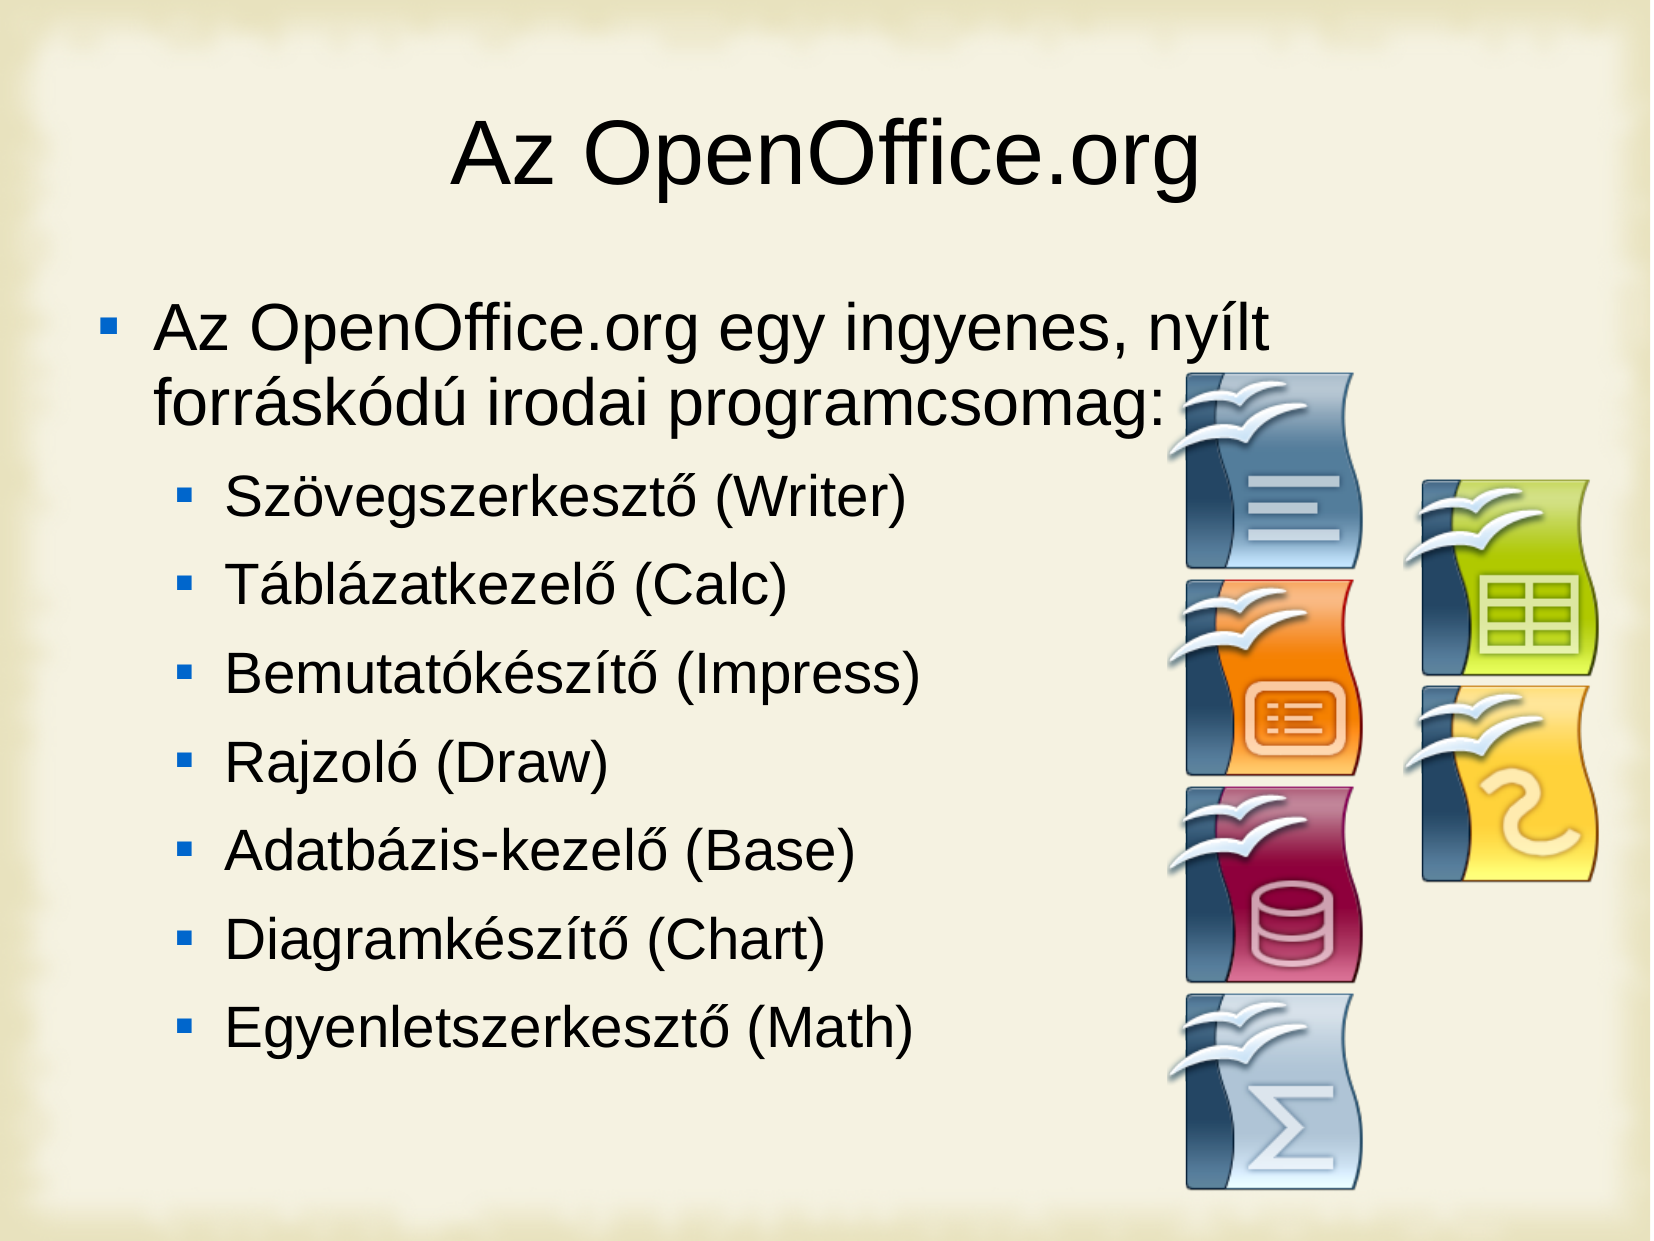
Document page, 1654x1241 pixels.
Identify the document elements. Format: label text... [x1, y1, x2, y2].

list Az OpenOffice.org egy ingyenes, nyílt forráskódú irodai programcsomag: Szövegszerkesztő (Writer) Táblázatkezelő (Calc) Bemutatókészítő (Impress) Rajzoló (Draw) Adatbázis-kezelő (Base) Diagramkészítő (Chart) Egyenletszerkesztő (Math) [82, 290, 1571, 1094]
picture [0, 0, 1651, 1241]
title Az OpenOffice.org [82, 49, 1571, 257]
